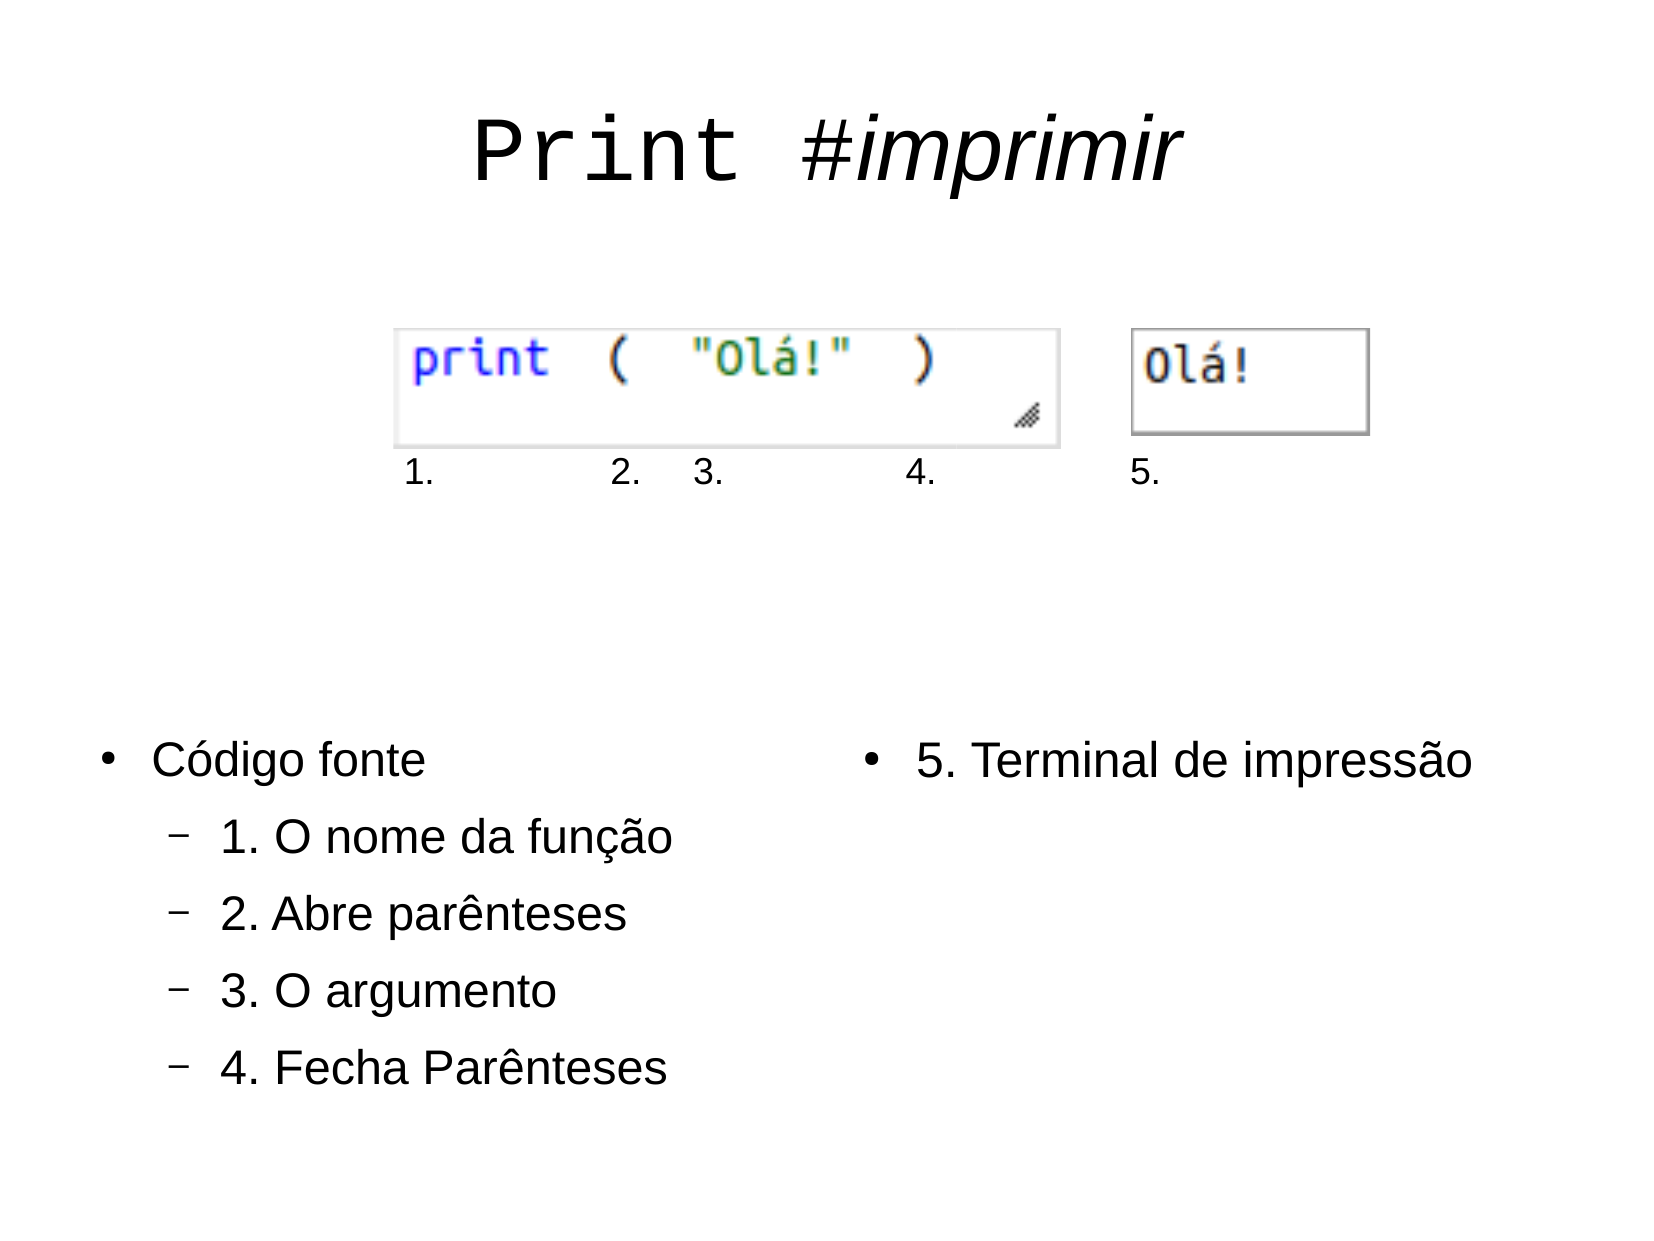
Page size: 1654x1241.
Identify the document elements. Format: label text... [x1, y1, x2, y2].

list Código fonte 1. O nome da função 2. Abre parênteses 3. O argumento 4. Fecha Parênteses [82, 731, 809, 1099]
text_box 3. [667, 423, 751, 519]
title Print #imprimir [82, 49, 1571, 257]
picture [393, 328, 1371, 449]
list 5. Terminal de impressão [845, 731, 1571, 1099]
text_box 1. [377, 423, 461, 519]
text_box 4. [879, 423, 963, 519]
text_box 2. [584, 423, 667, 519]
text_box 5. [1104, 423, 1188, 519]
